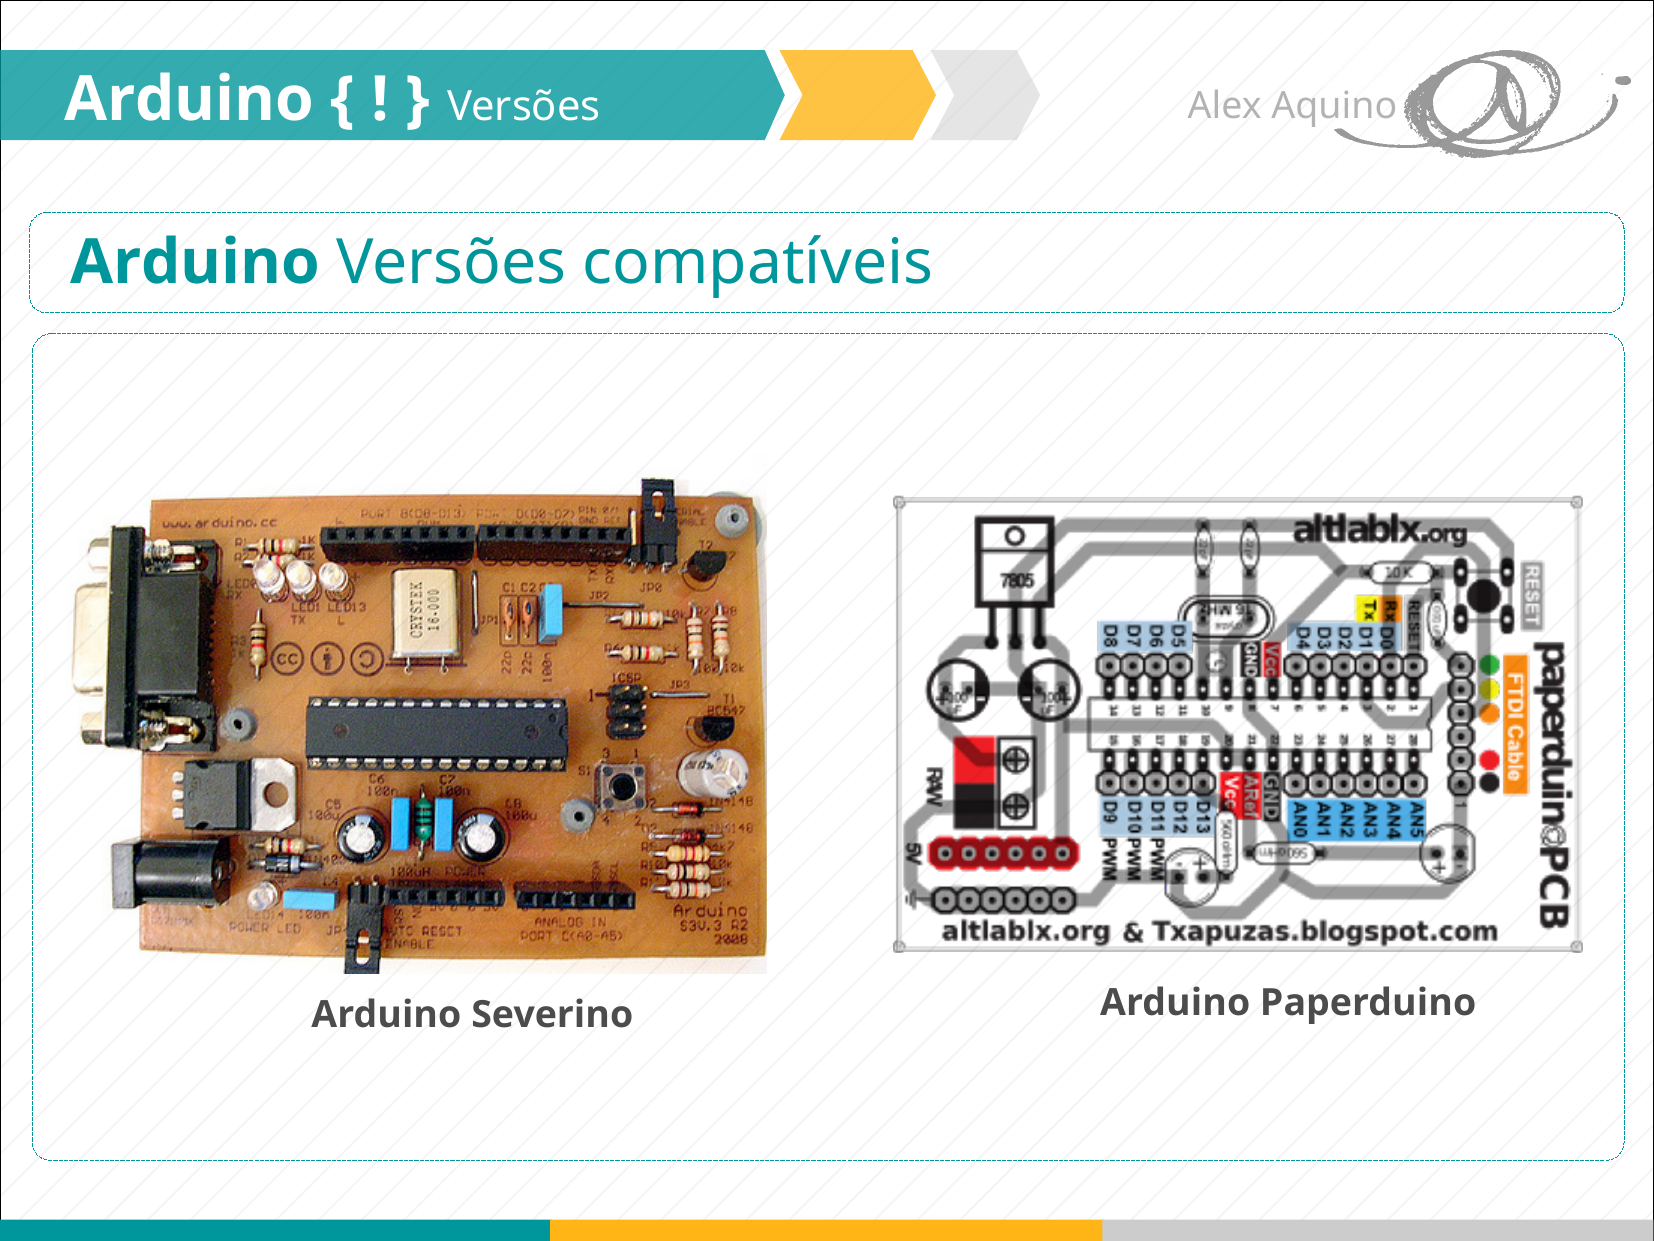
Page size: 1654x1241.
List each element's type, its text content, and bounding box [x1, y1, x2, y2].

text_box Alex Aquino [1172, 70, 1439, 132]
picture [1322, 36, 1634, 166]
text_box [0, 0, 1654, 1241]
text_box Arduino { ! } Versões [50, 32, 645, 144]
